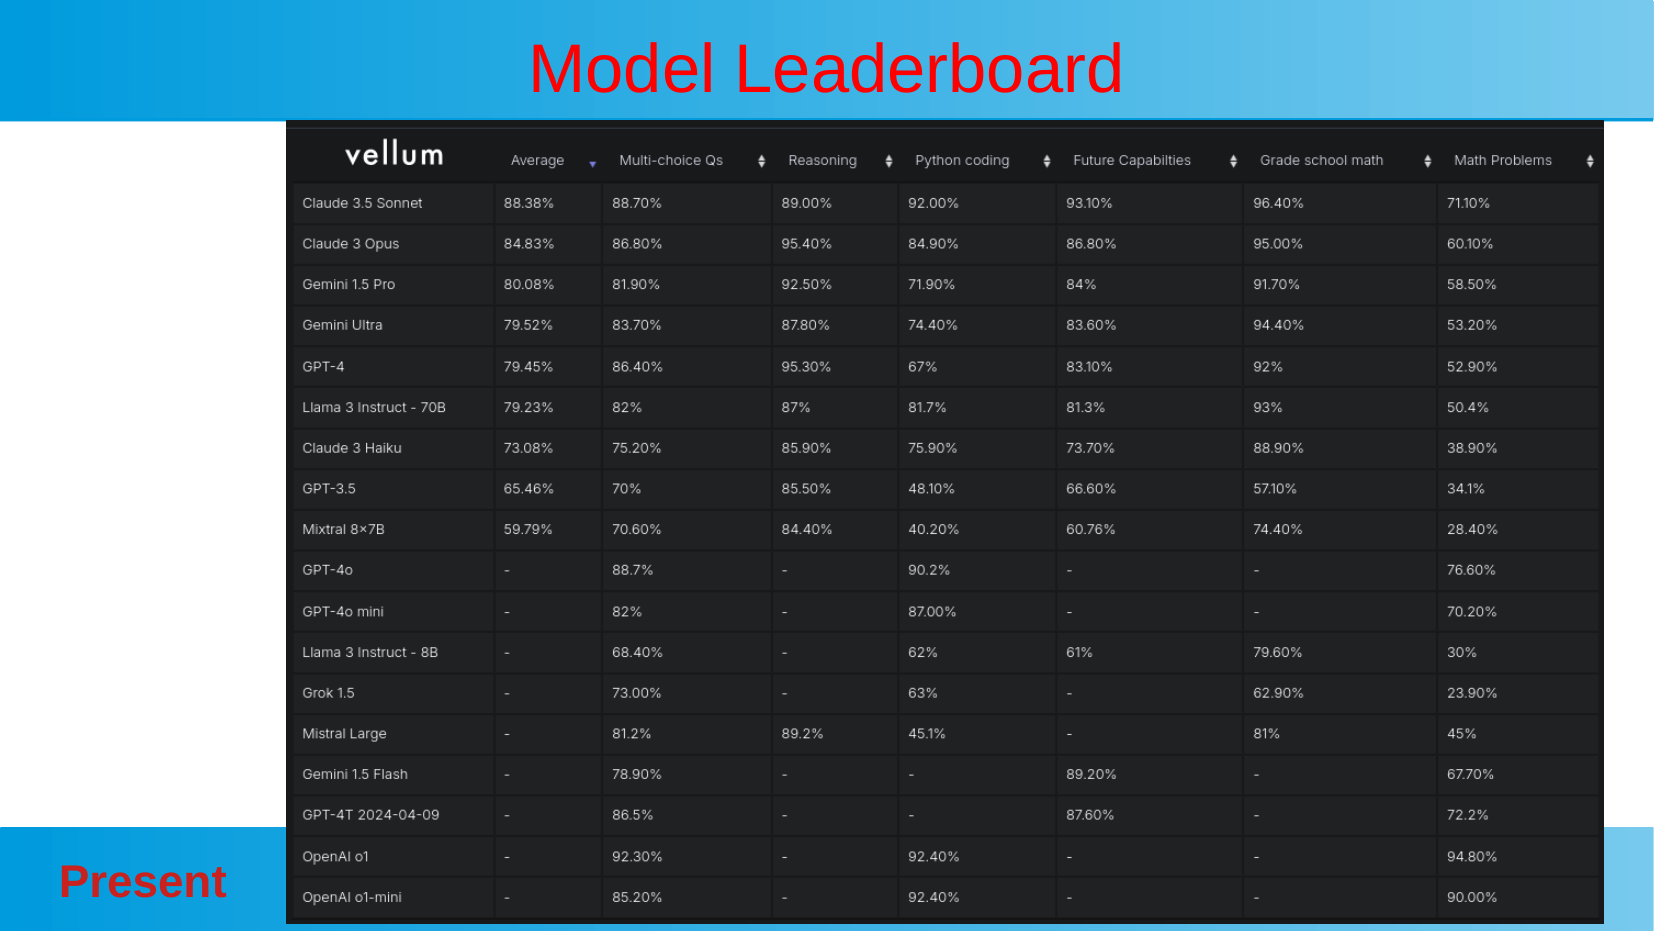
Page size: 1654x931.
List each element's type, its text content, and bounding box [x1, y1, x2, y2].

title Model Leaderboard [59, 29, 1595, 108]
picture [286, 121, 1604, 924]
